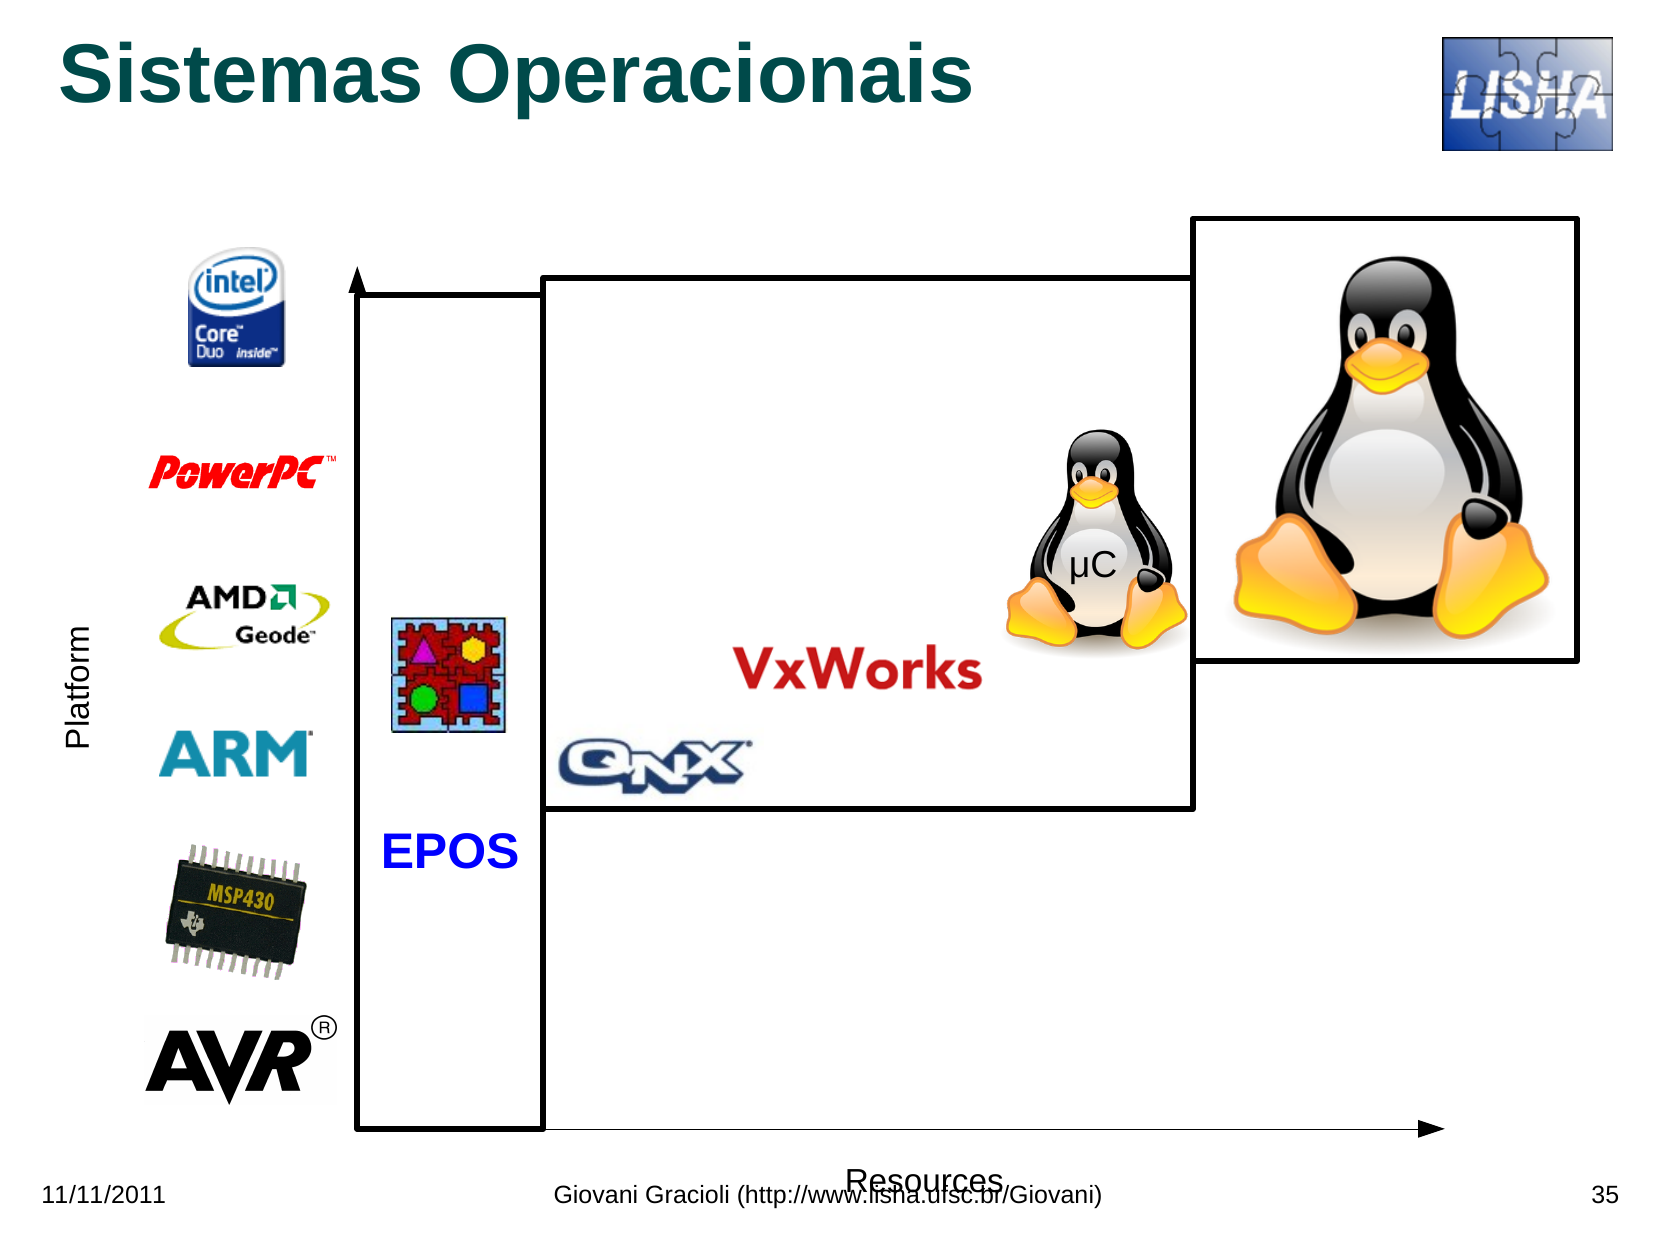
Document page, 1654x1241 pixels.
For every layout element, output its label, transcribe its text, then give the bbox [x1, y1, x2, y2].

picture [148, 454, 337, 489]
text_box Resources [844, 1162, 1005, 1200]
picture [391, 616, 508, 733]
title Sistemas Operacionais [58, 11, 1447, 148]
picture [188, 247, 286, 367]
picture [999, 425, 1190, 662]
picture [159, 720, 313, 791]
picture [144, 1015, 337, 1105]
picture [1442, 37, 1613, 151]
picture [147, 572, 342, 662]
chart [546, 720, 764, 805]
picture [1222, 249, 1559, 658]
text_box EPOS [357, 295, 544, 1129]
text_box Platform [59, 625, 97, 751]
text_box μC [1069, 543, 1134, 600]
picture [729, 572, 987, 766]
picture [159, 838, 308, 984]
